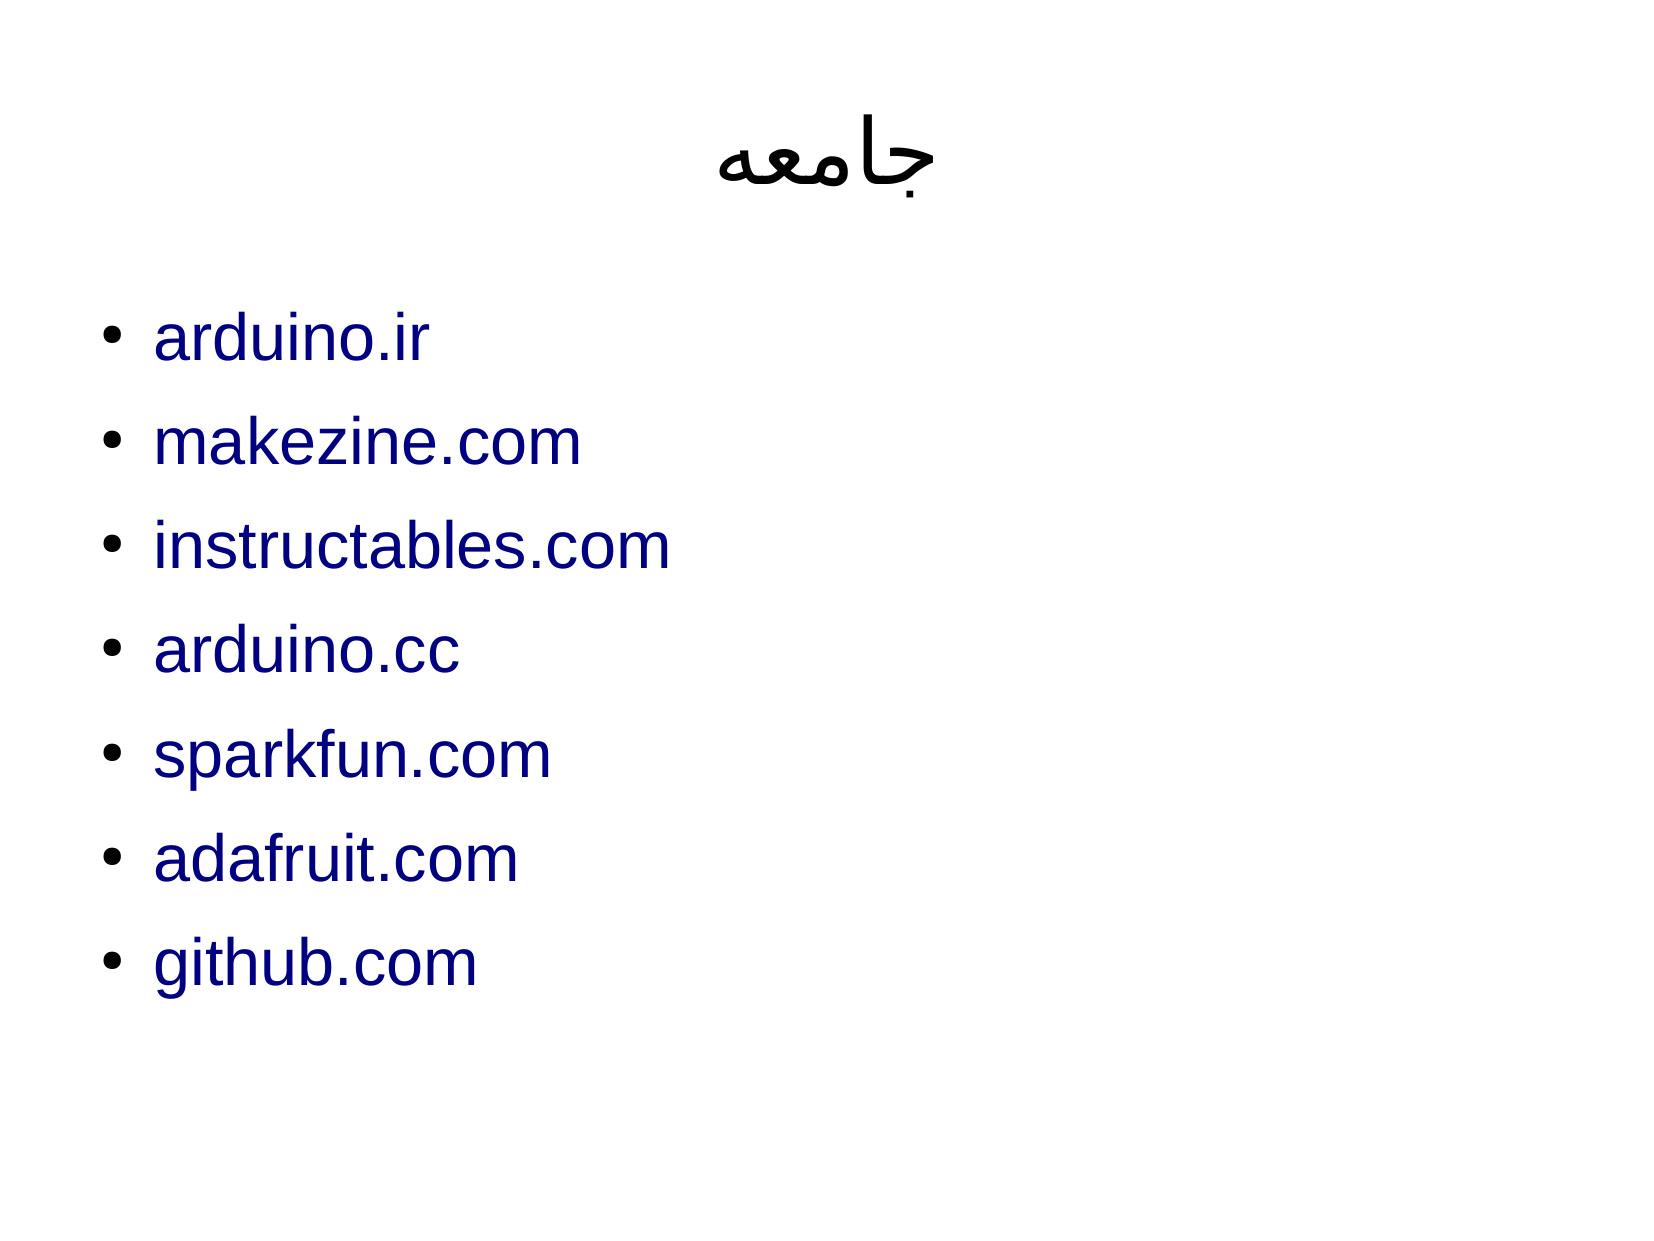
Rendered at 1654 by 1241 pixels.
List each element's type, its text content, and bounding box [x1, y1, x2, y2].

list arduino.ir makezine.com instructables.com arduino.cc sparkfun.com adafruit.com github.com [82, 290, 1571, 1010]
title جامعه [82, 49, 1571, 257]
